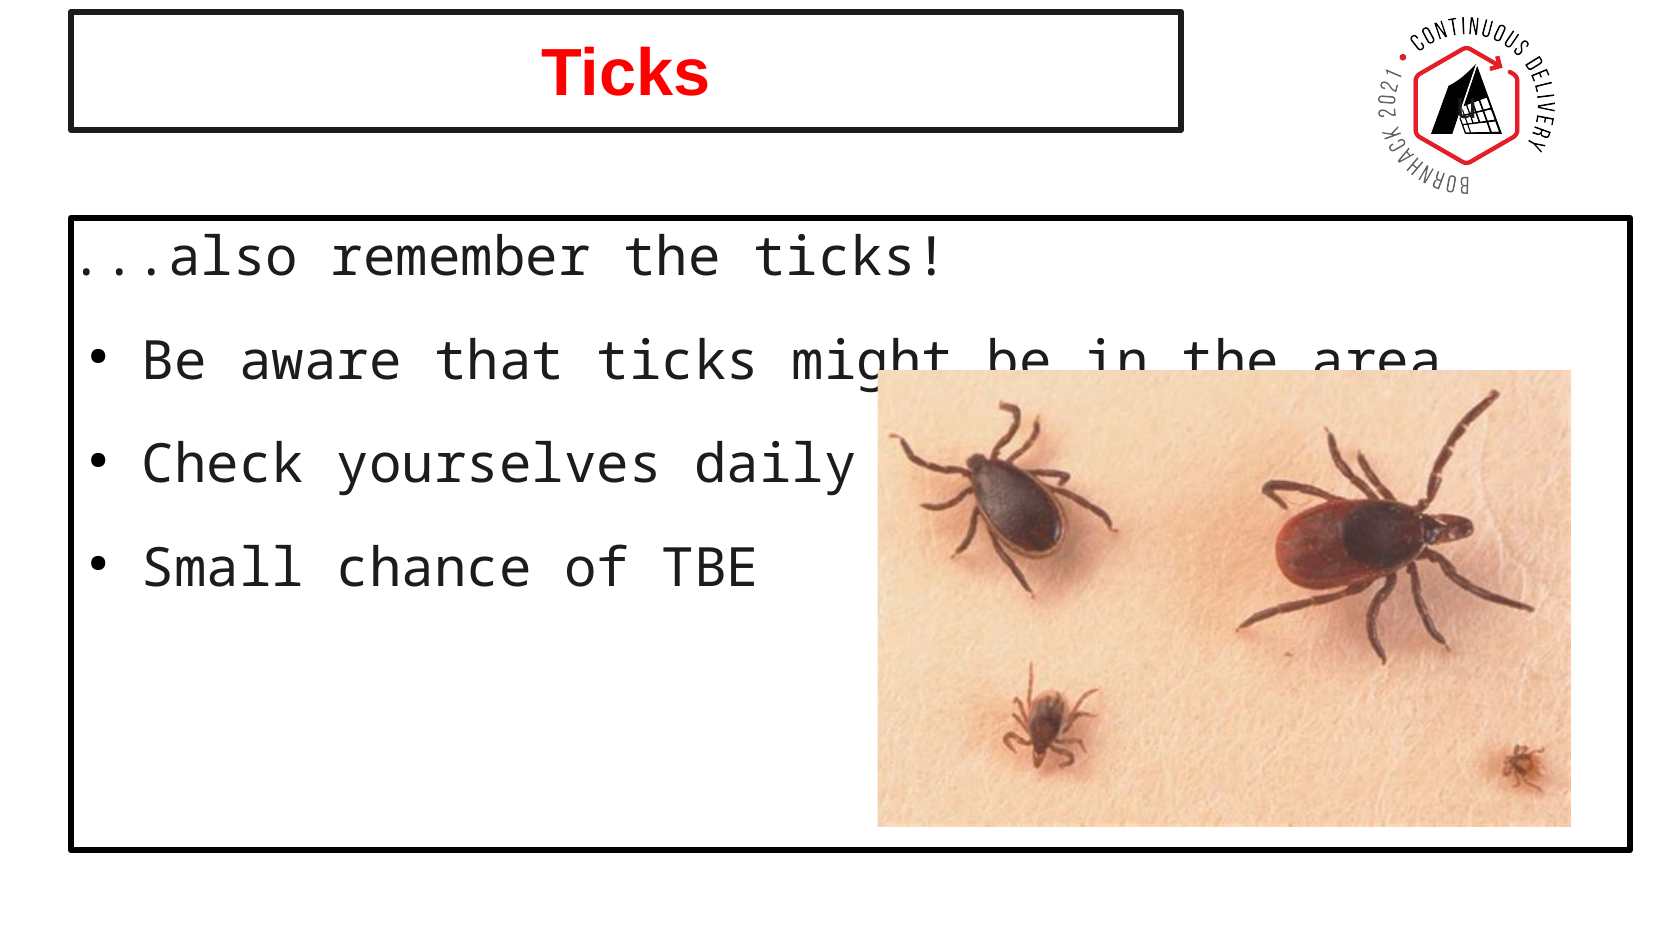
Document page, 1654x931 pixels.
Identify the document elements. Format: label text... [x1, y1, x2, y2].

picture [1378, 17, 1555, 194]
subtitle ...also remember the ticks! Be aware that ticks might be in the area Check yourselves daily Small chance of TBE [70, 217, 1630, 851]
title Ticks [70, 11, 1182, 130]
picture [877, 370, 1571, 827]
